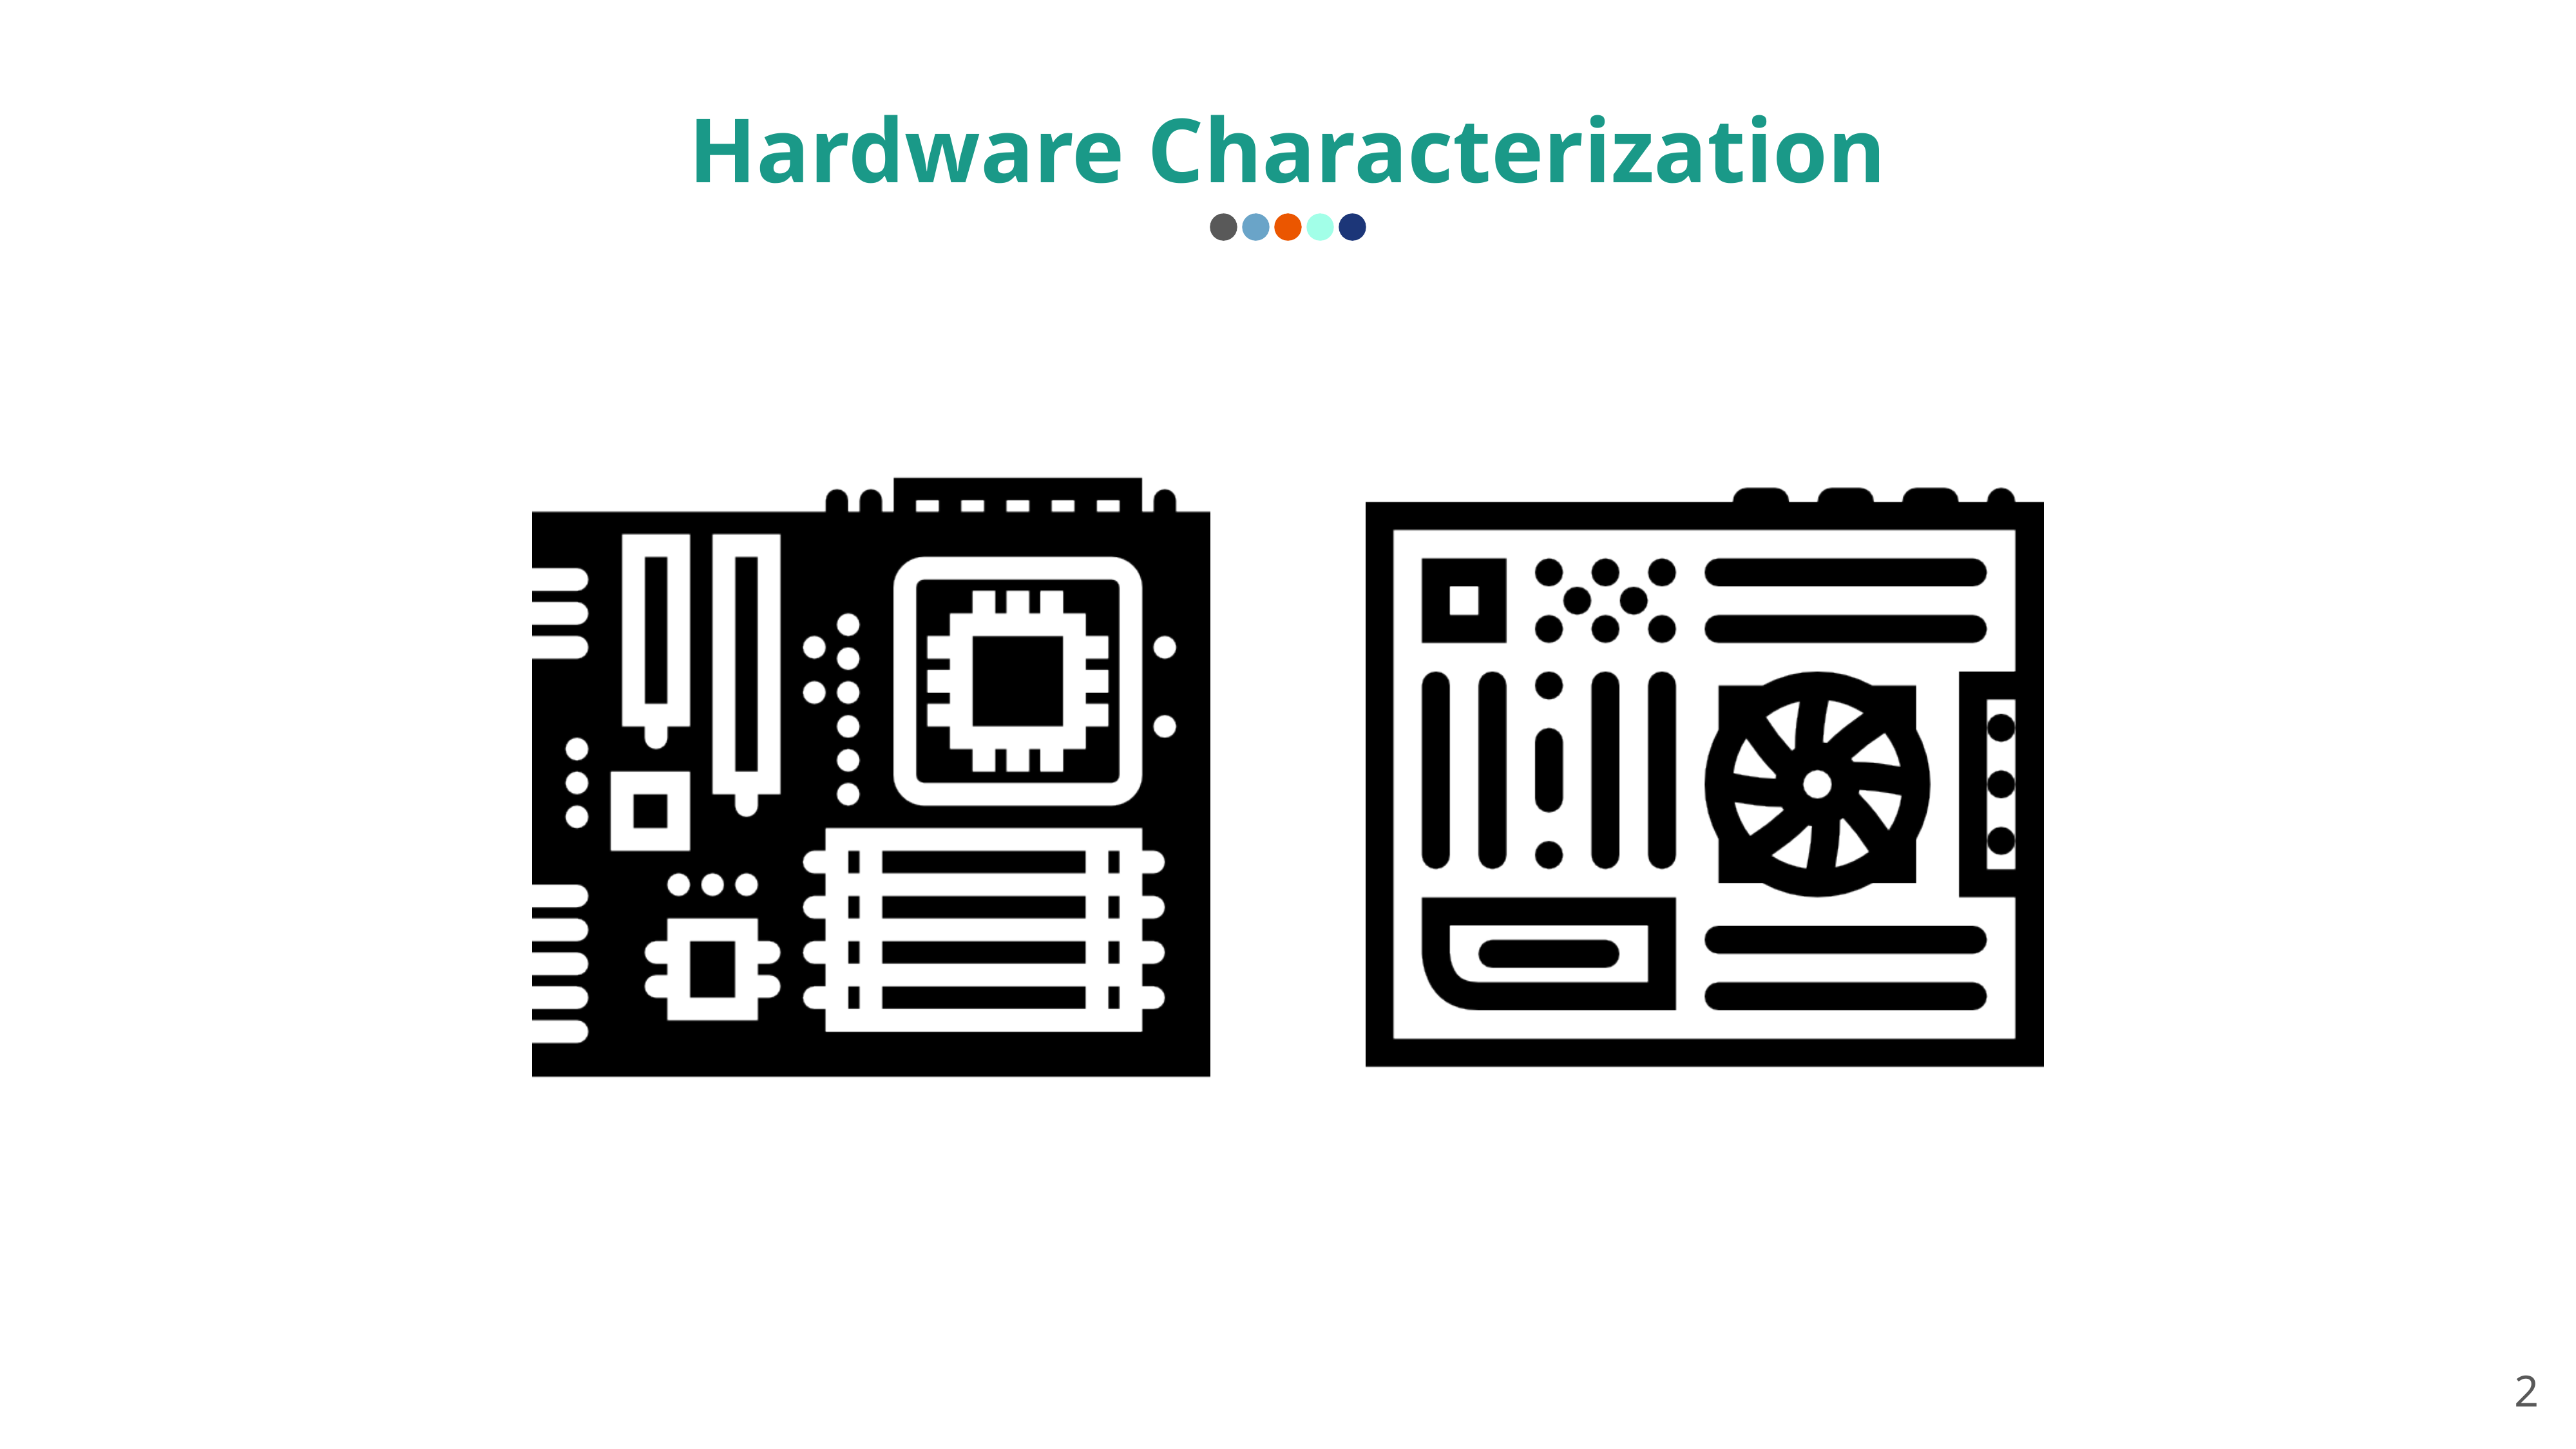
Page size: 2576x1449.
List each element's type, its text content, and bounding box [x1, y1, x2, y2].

picture [1366, 439, 2044, 1117]
picture [532, 439, 1210, 1117]
text_box [1210, 213, 1237, 241]
text_box [1306, 213, 1334, 241]
slide_number <number> [2410, 1338, 2566, 1449]
text_box [1242, 213, 1270, 241]
text_box [1339, 213, 1366, 241]
text_box Hardware Characterization [622, 93, 1954, 202]
text_box [1274, 213, 1302, 241]
